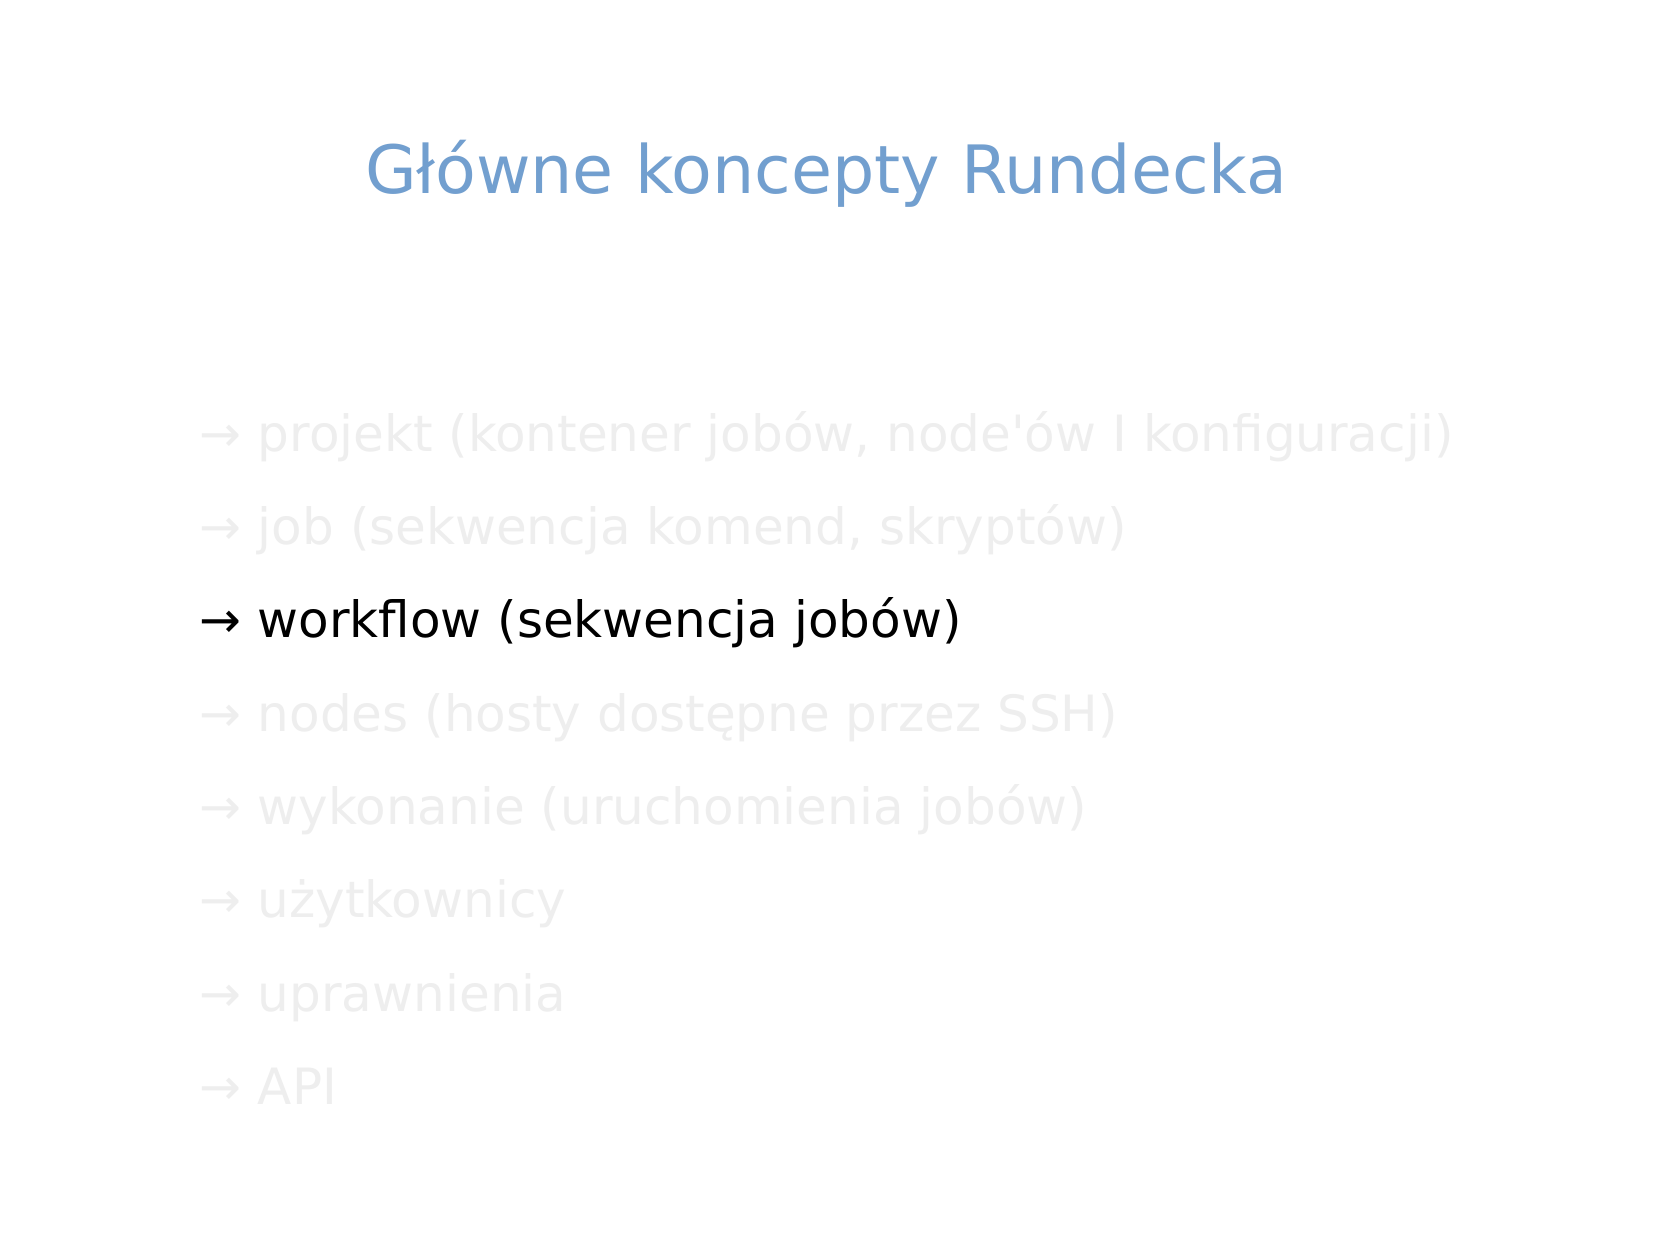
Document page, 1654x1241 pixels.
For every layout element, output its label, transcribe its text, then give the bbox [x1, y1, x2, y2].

text_box → projekt (kontener jobów, node'ów I konfiguracji) → job (sekwencja komend, skryptów) → workflow (sekwencja jobów) → nodes (hosty dostępne przez SSH) → wykonanie (uruchomienia jobów) → użytkownicy → uprawnienia → API [185, 368, 1469, 1095]
text_box Główne koncepty Rundecka [350, 123, 1304, 217]
